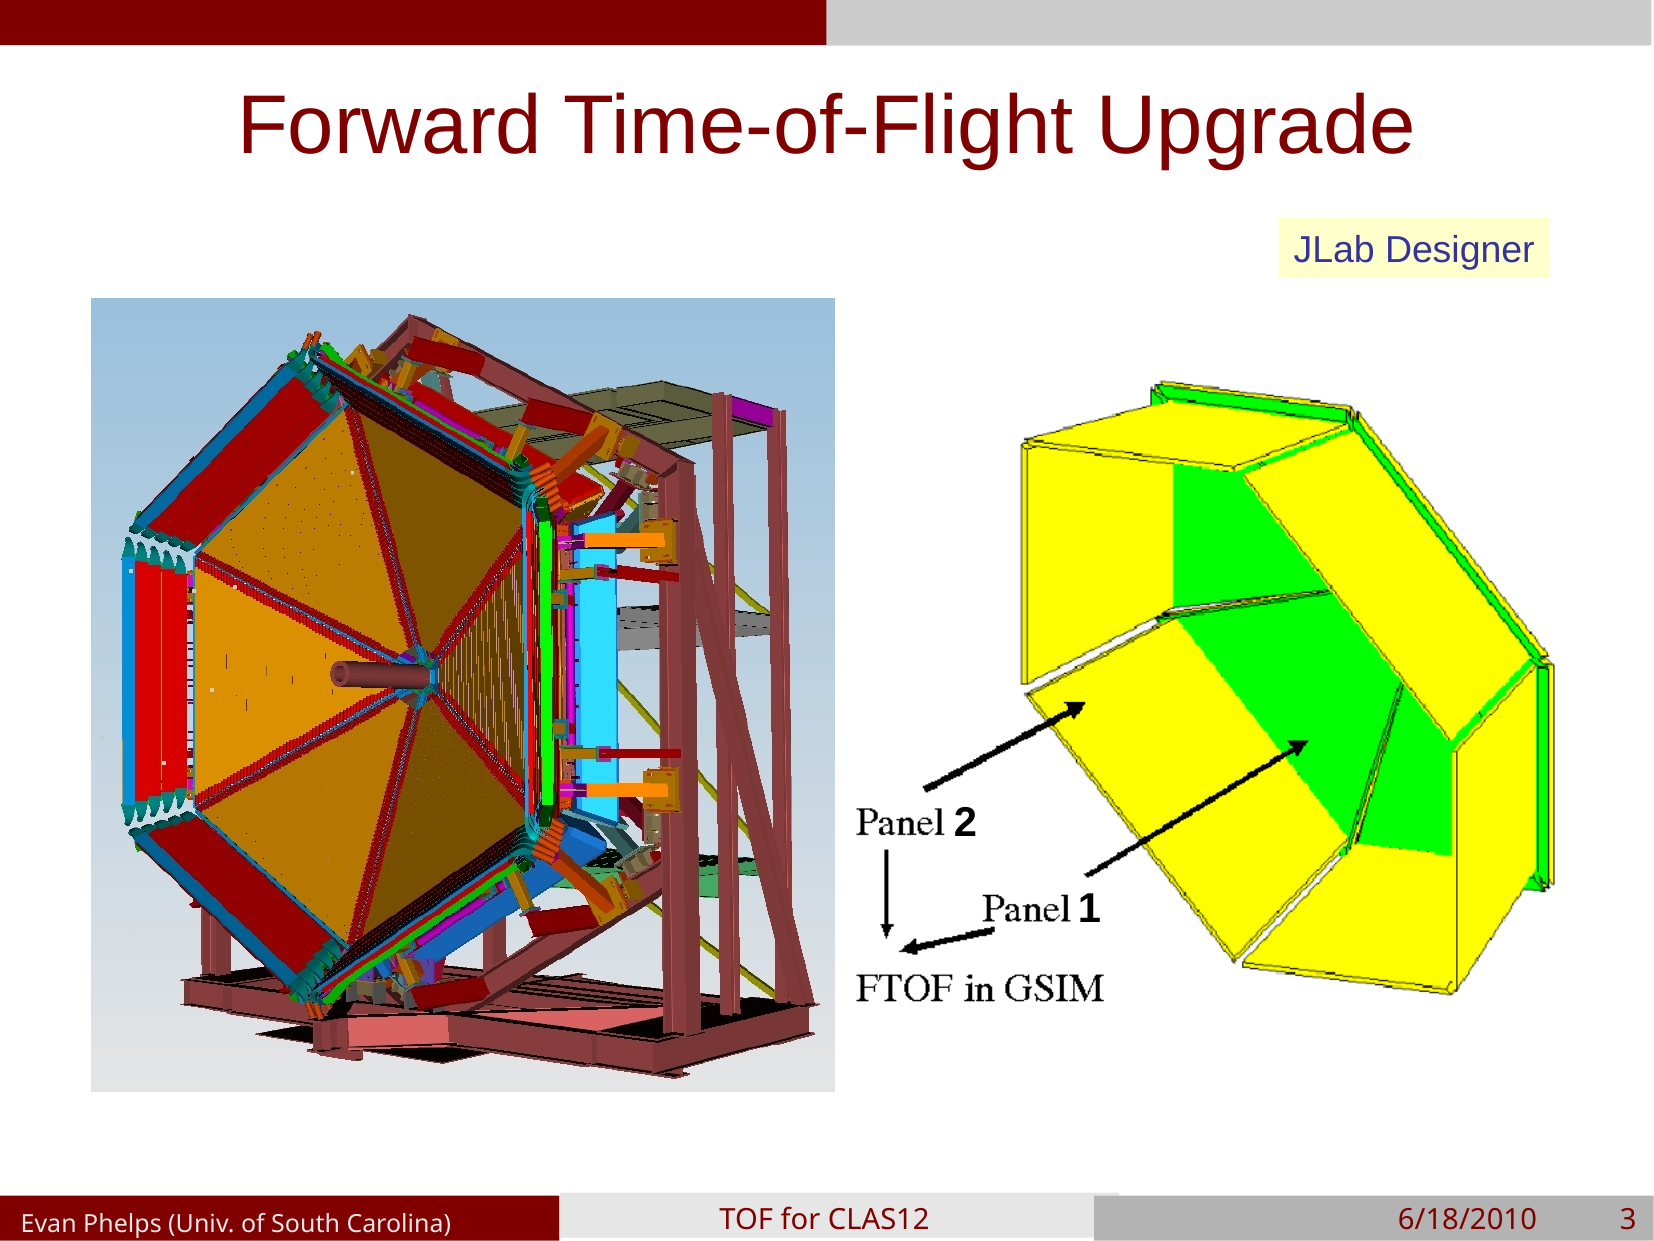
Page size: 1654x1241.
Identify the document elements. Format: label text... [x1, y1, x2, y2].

text_box 1 [1077, 880, 1116, 939]
text_box JLab Designer [1278, 217, 1550, 279]
picture [842, 343, 1576, 1020]
text_box 2 [953, 794, 993, 853]
picture [91, 298, 835, 1092]
title Forward Time-of-Flight Upgrade [82, 62, 1571, 187]
